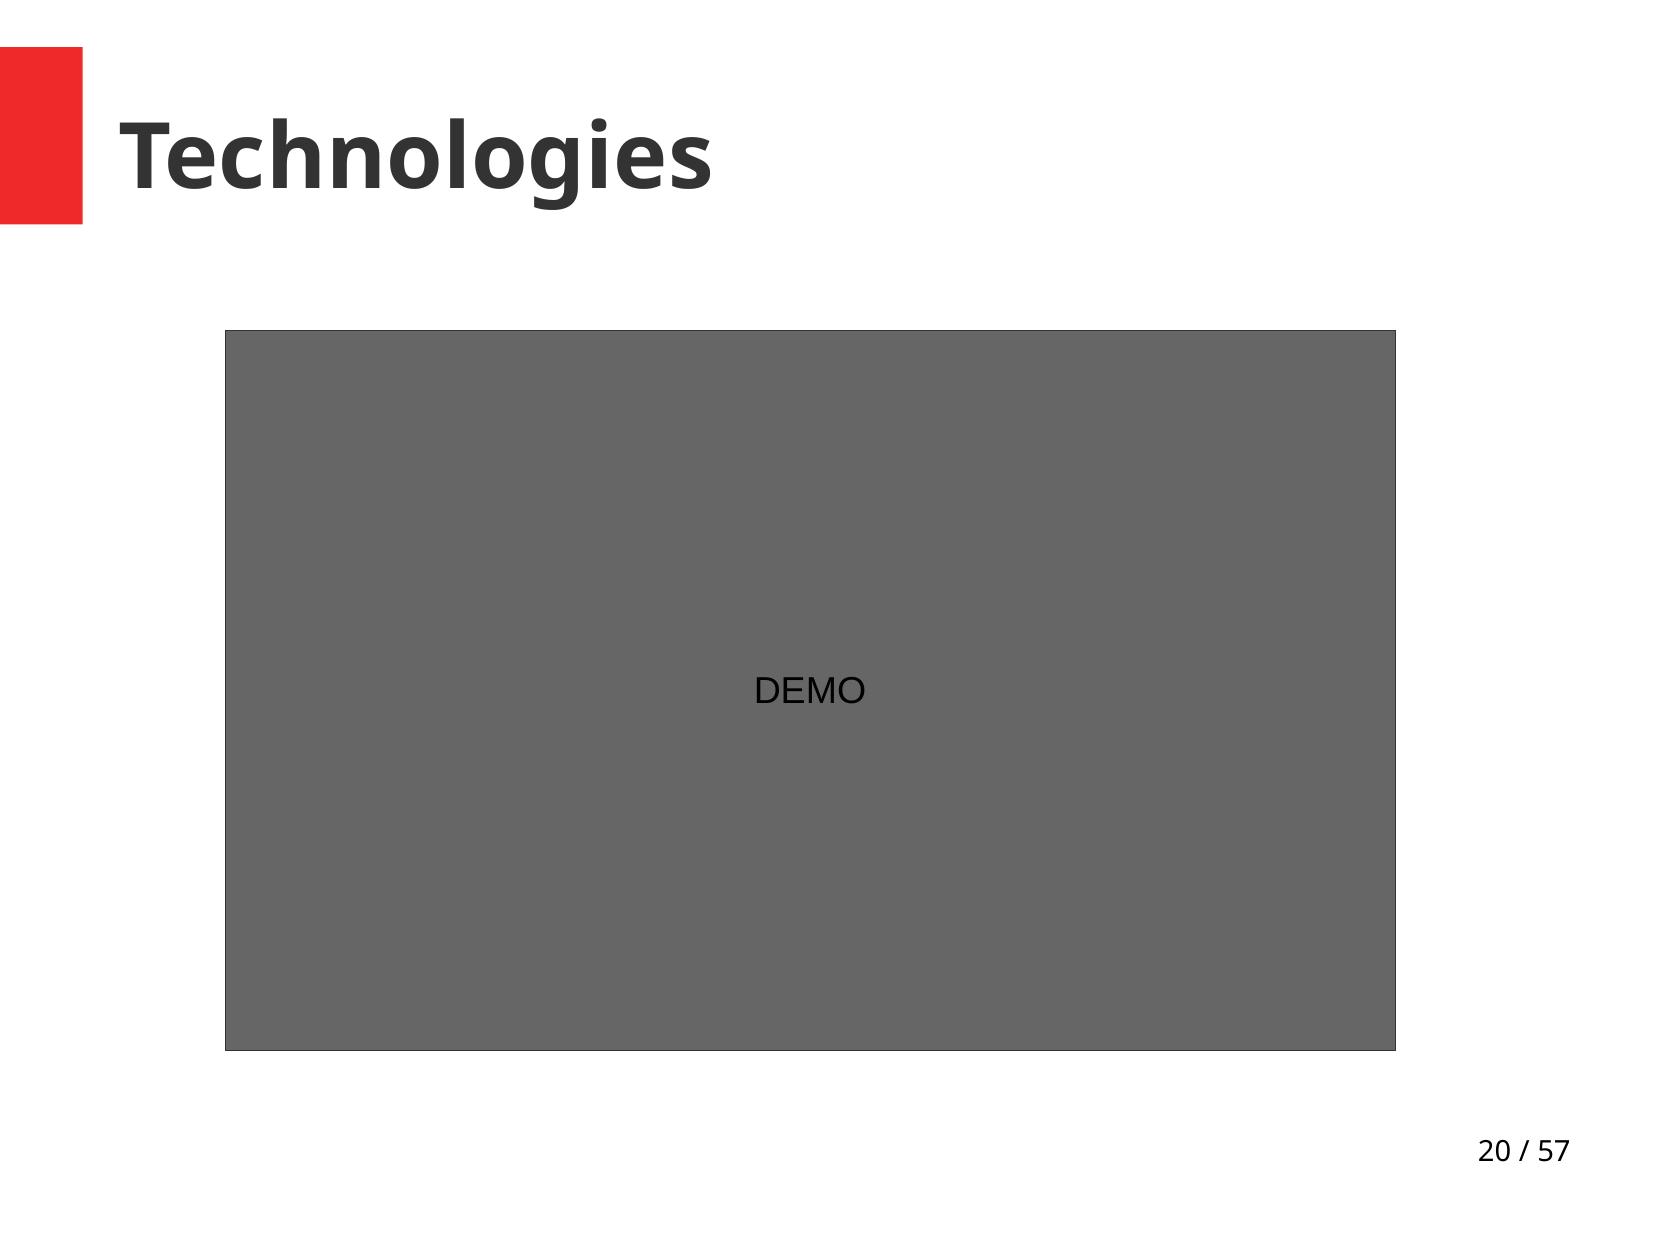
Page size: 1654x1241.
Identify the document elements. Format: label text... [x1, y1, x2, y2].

title Technologies [118, 49, 1571, 257]
text_box DEMO [225, 330, 1396, 1051]
